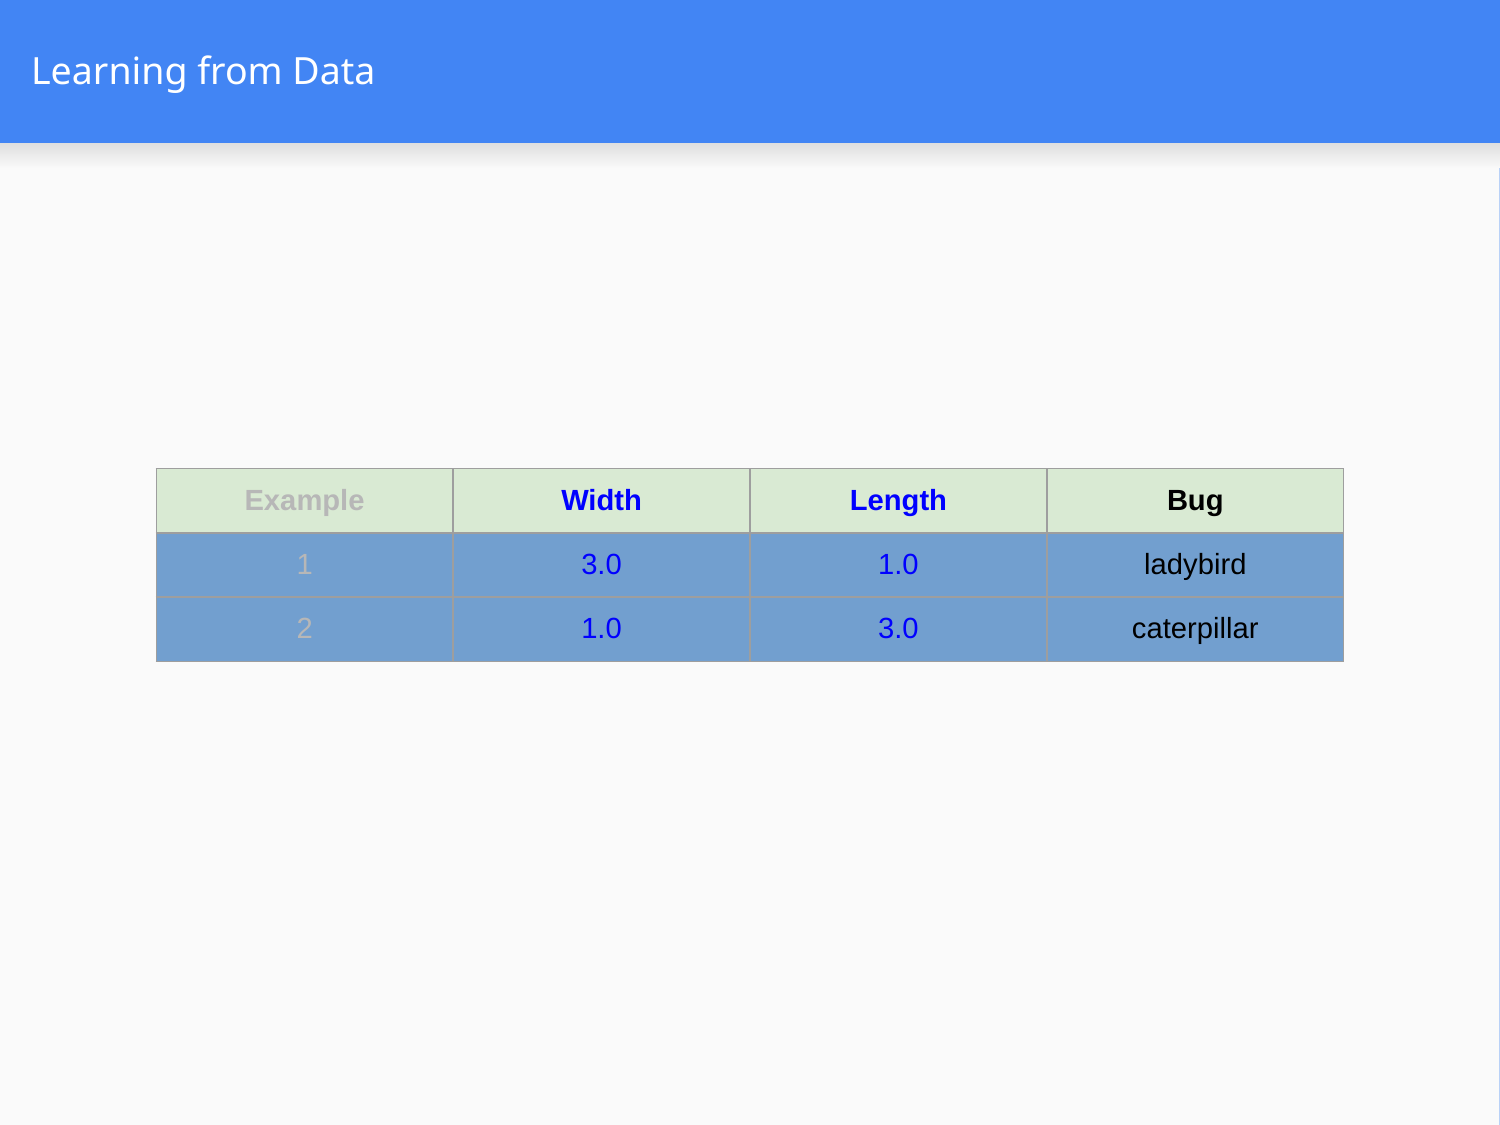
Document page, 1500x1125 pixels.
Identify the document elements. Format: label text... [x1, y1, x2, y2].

table_cell 1.0 [751, 534, 1046, 596]
table_cell ladybird [1048, 534, 1343, 596]
table_cell caterpillar [1048, 598, 1343, 661]
table_header Width [454, 469, 749, 532]
table_header Length [751, 469, 1046, 532]
table_header Bug [1048, 469, 1343, 532]
table_cell 1.0 [454, 598, 749, 661]
table_header Example [157, 469, 452, 532]
table_cell 3.0 [751, 598, 1046, 661]
table_cell 2 [157, 598, 452, 661]
table_cell 1 [157, 534, 452, 596]
table_cell 3.0 [454, 534, 749, 596]
title Learning from Data [16, 3, 1464, 136]
